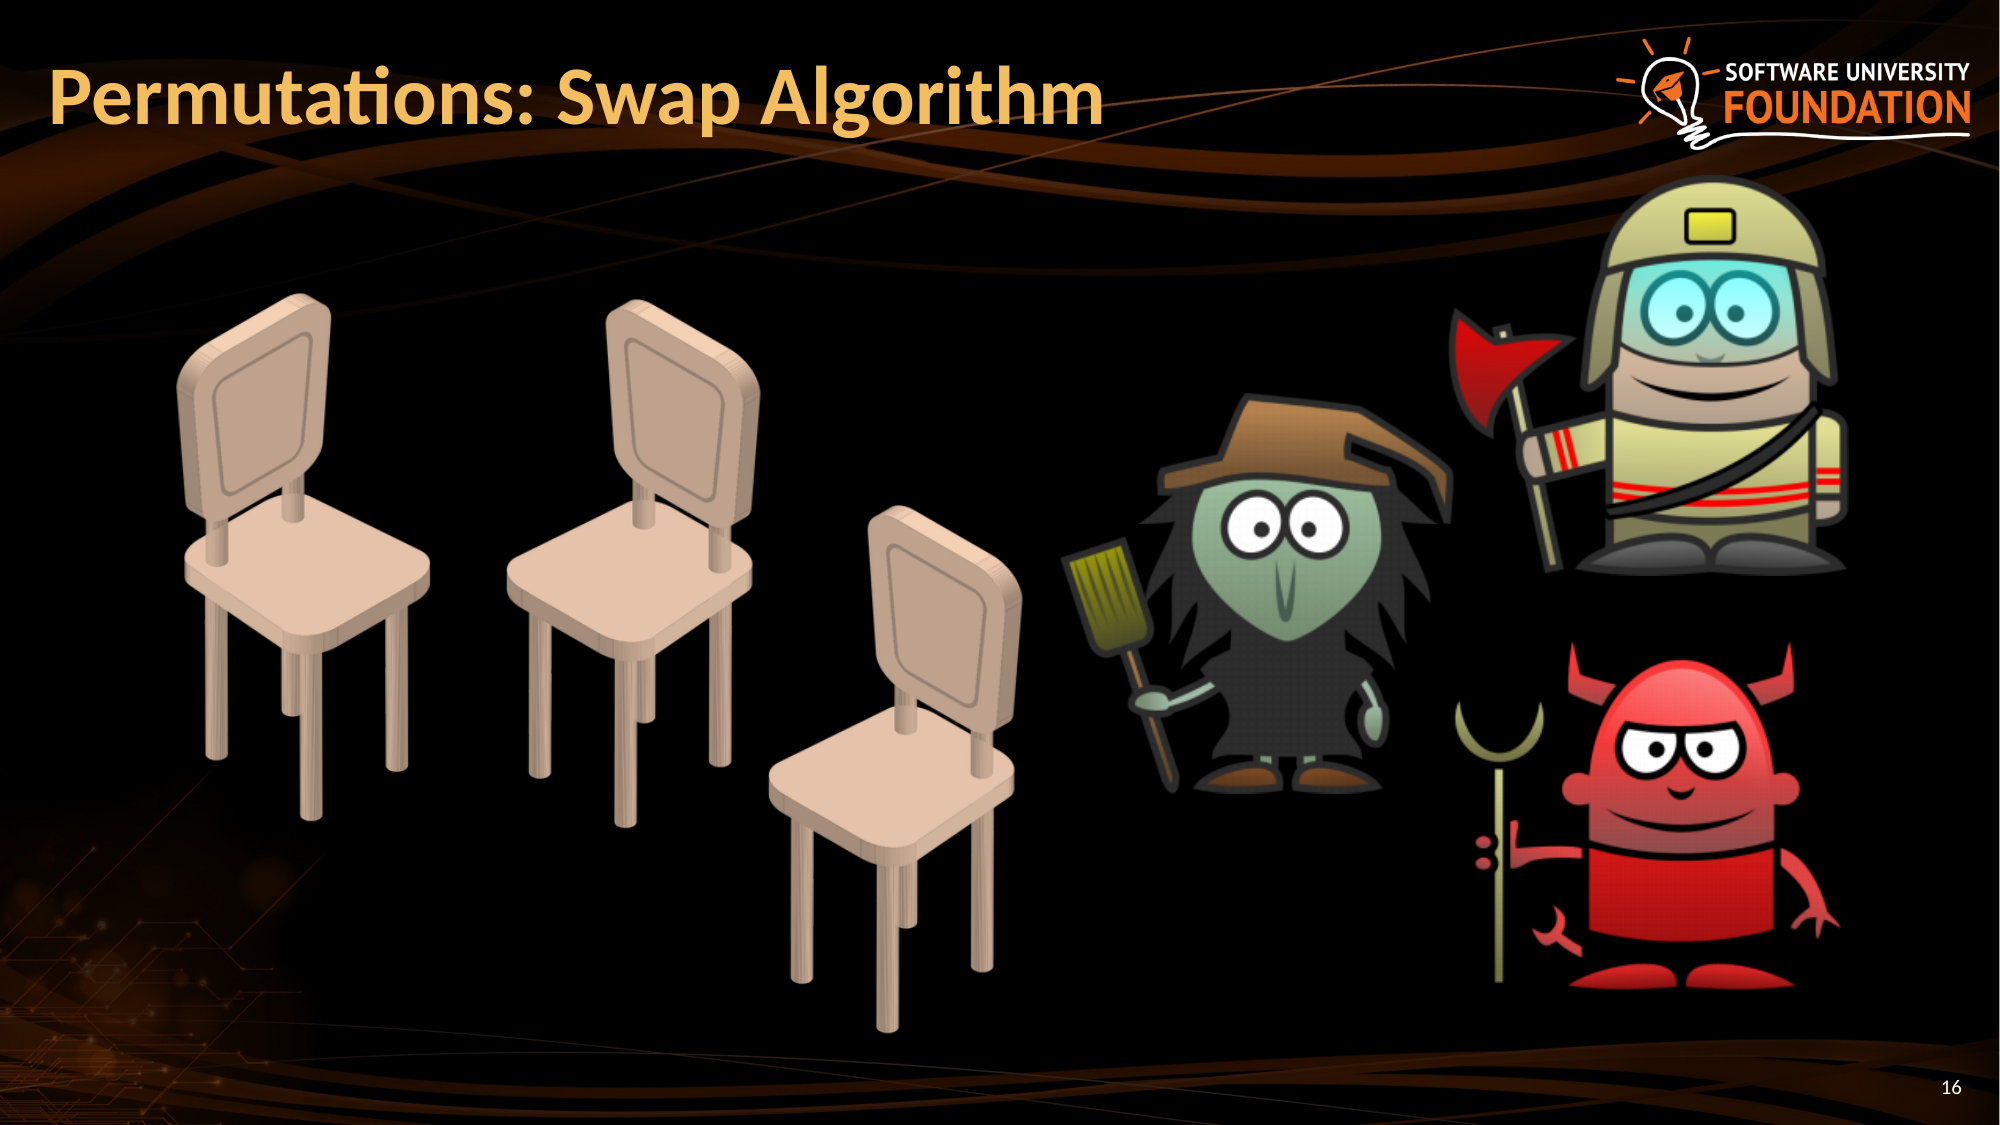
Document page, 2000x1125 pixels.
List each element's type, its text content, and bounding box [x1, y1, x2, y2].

title Permutations: Swap Algorithm [30, 6, 1602, 189]
picture [0, 0, 2000, 1125]
slide_number <number> [1897, 1070, 1968, 1103]
